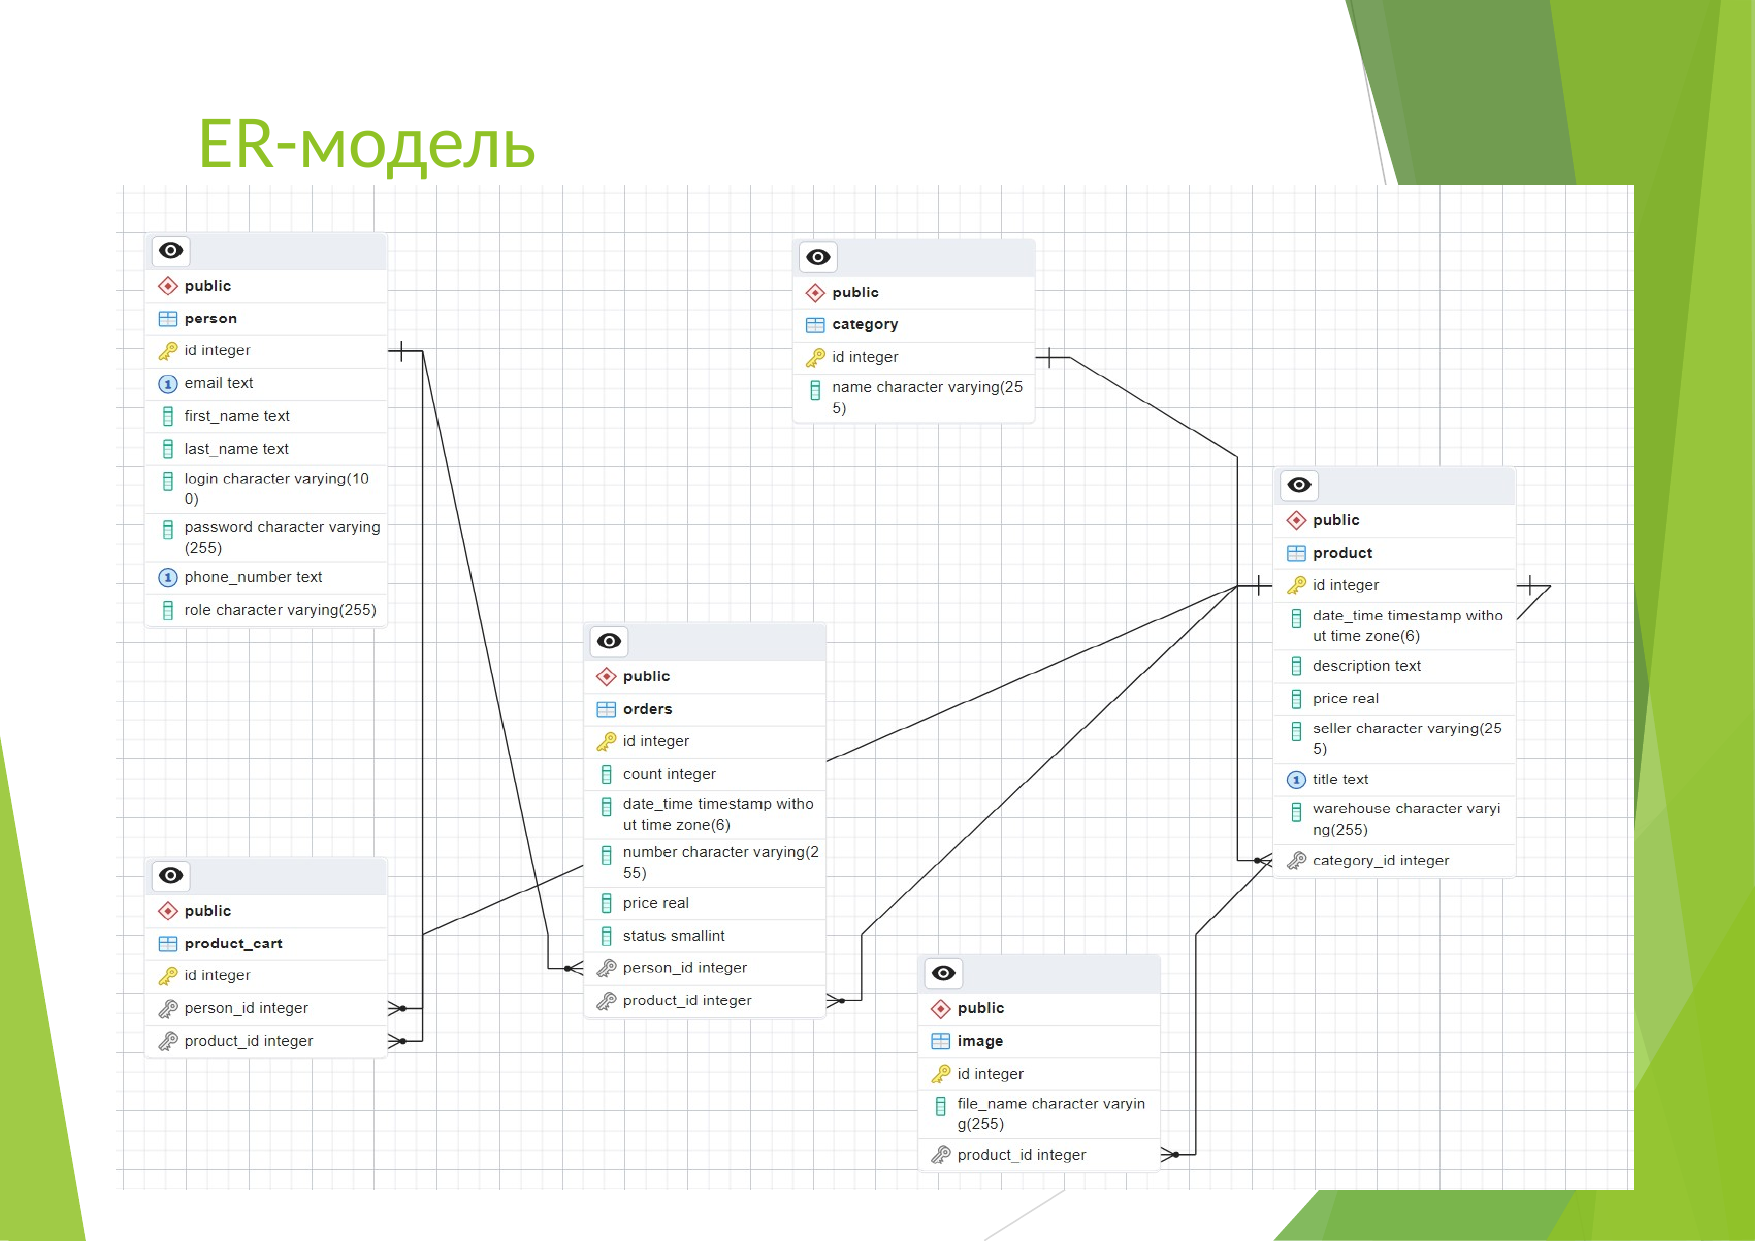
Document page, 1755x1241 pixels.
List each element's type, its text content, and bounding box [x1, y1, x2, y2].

title ER-модель [118, 90, 615, 185]
picture [116, 185, 1634, 1190]
